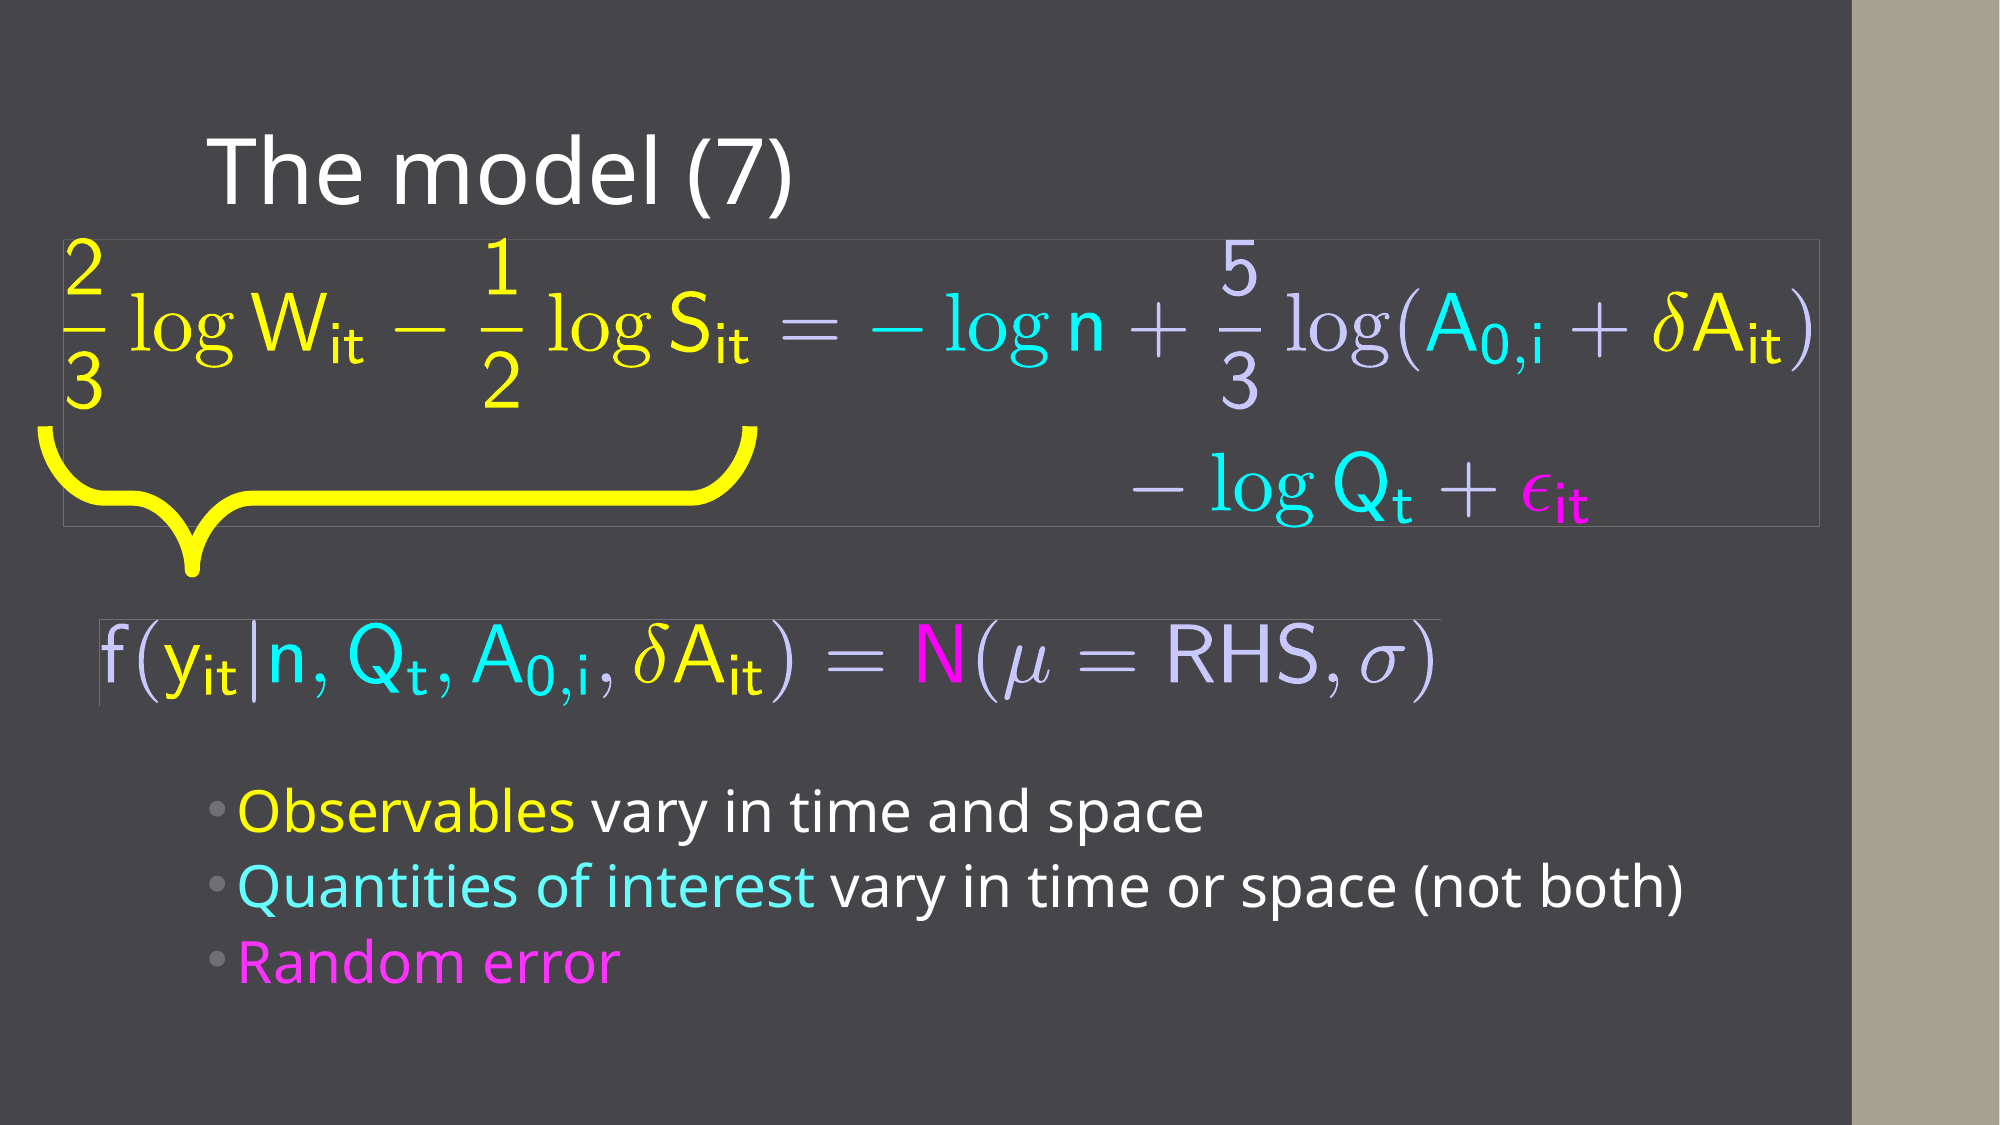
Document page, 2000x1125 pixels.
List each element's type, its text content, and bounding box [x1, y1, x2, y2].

title The model (7) [206, 60, 1797, 239]
text_box [63, 237, 1820, 528]
text_box [63, 488, 168, 527]
list Observables vary in time and space Quantities of interest vary in time or space (not both) Random error [206, 772, 1831, 1077]
text_box [99, 619, 1441, 706]
